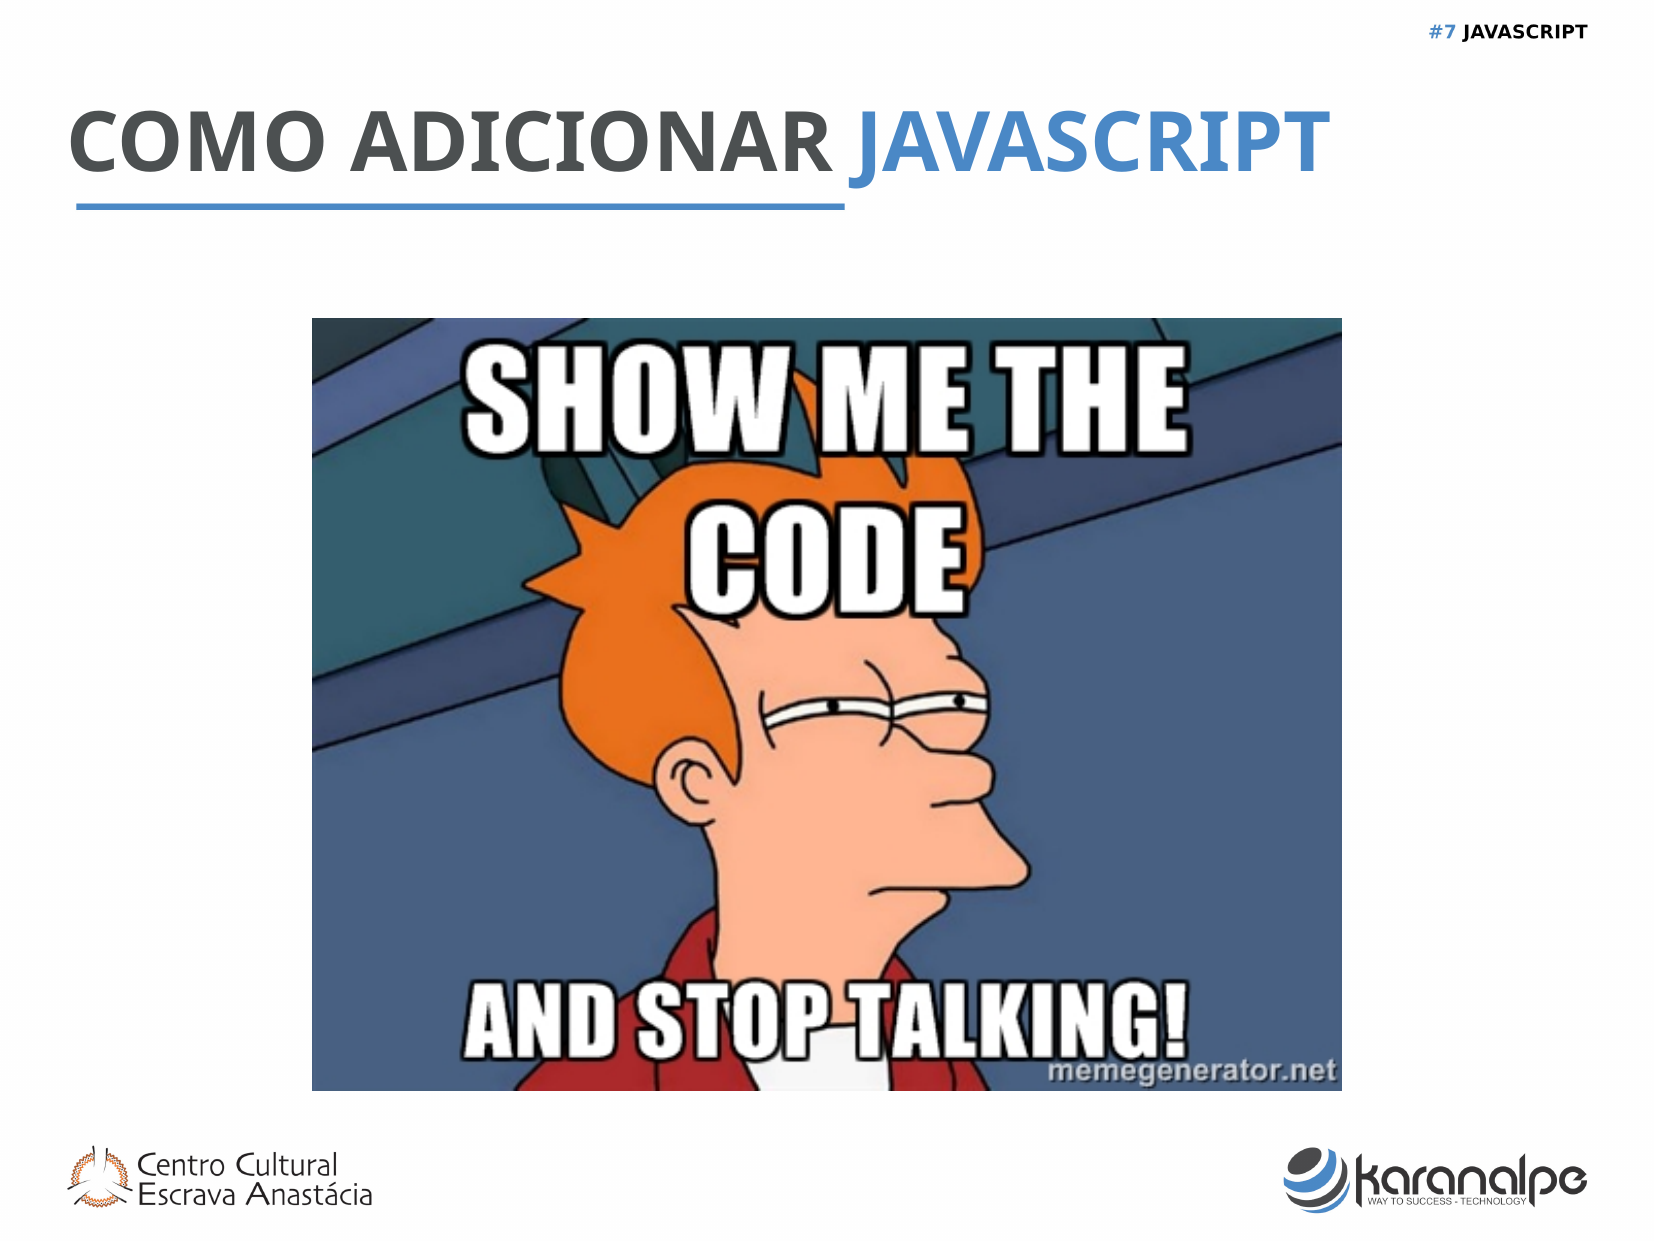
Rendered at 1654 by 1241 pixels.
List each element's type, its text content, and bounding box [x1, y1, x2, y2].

title COMO ADICIONAR JAVASCRIPT [66, 35, 1555, 243]
picture [0, 0, 1654, 1241]
